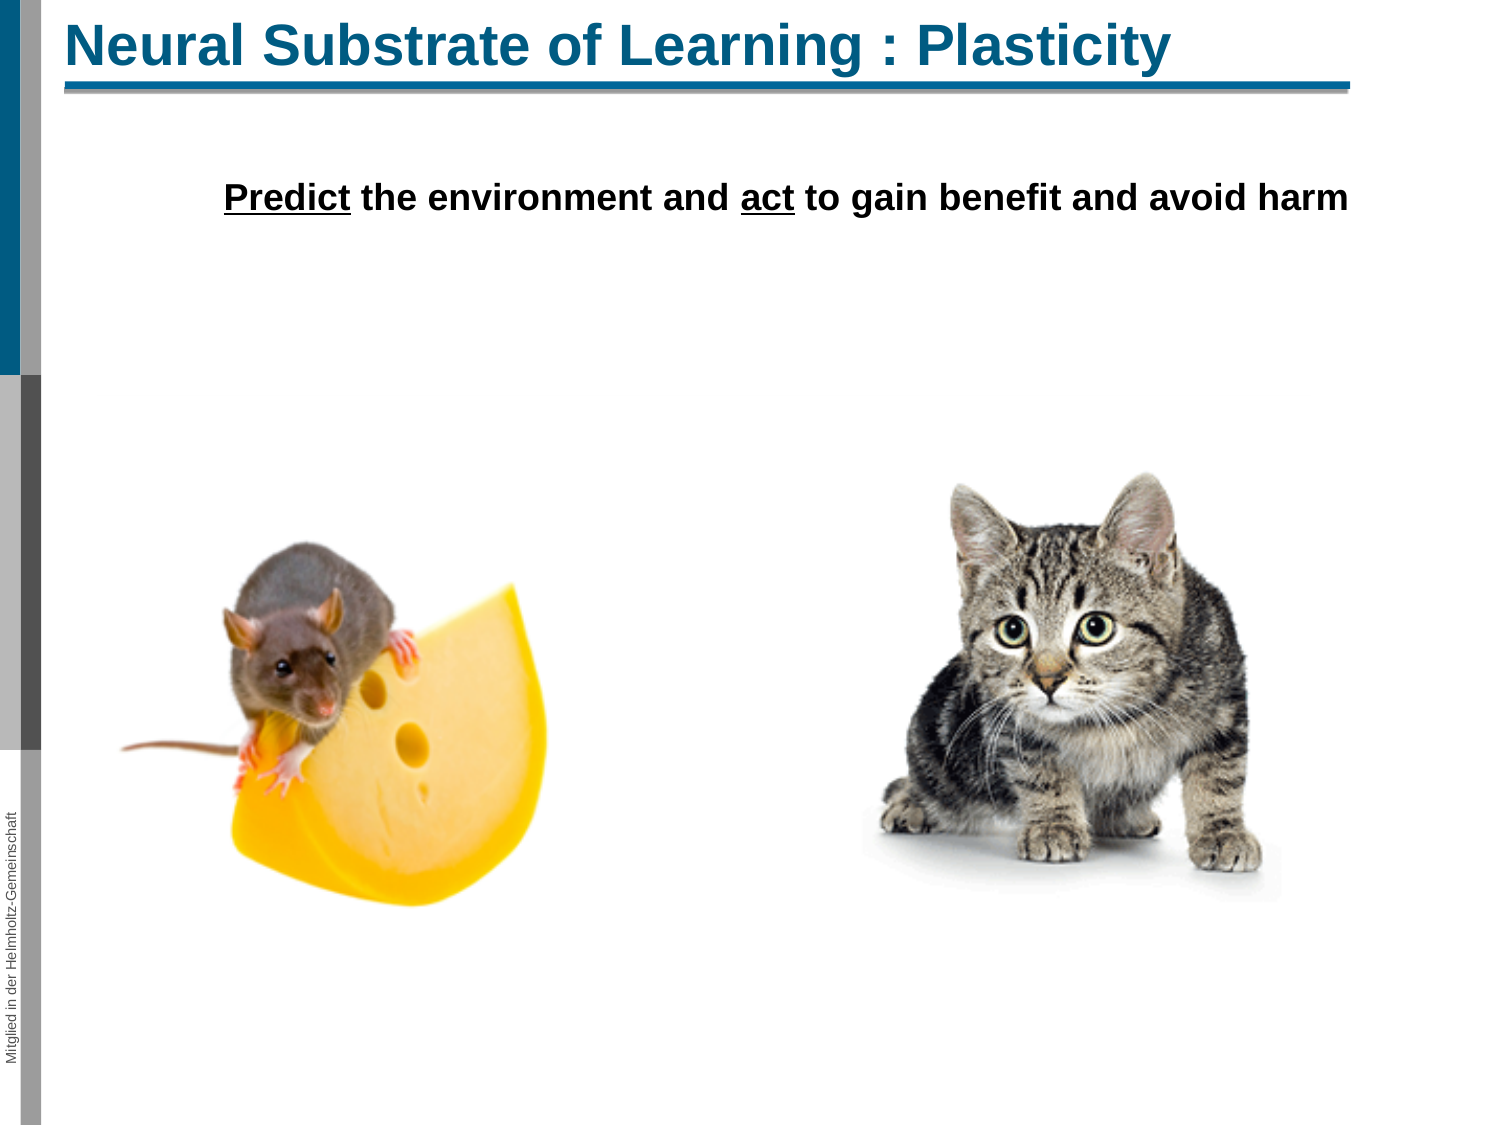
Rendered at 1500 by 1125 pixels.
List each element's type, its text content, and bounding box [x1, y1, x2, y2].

text_box Predict the environment and act to gain benefit and avoid harm [208, 166, 1365, 226]
picture [97, 394, 1311, 938]
text_box Neural Substrate of Learning : Plasticity [64, 7, 1440, 102]
